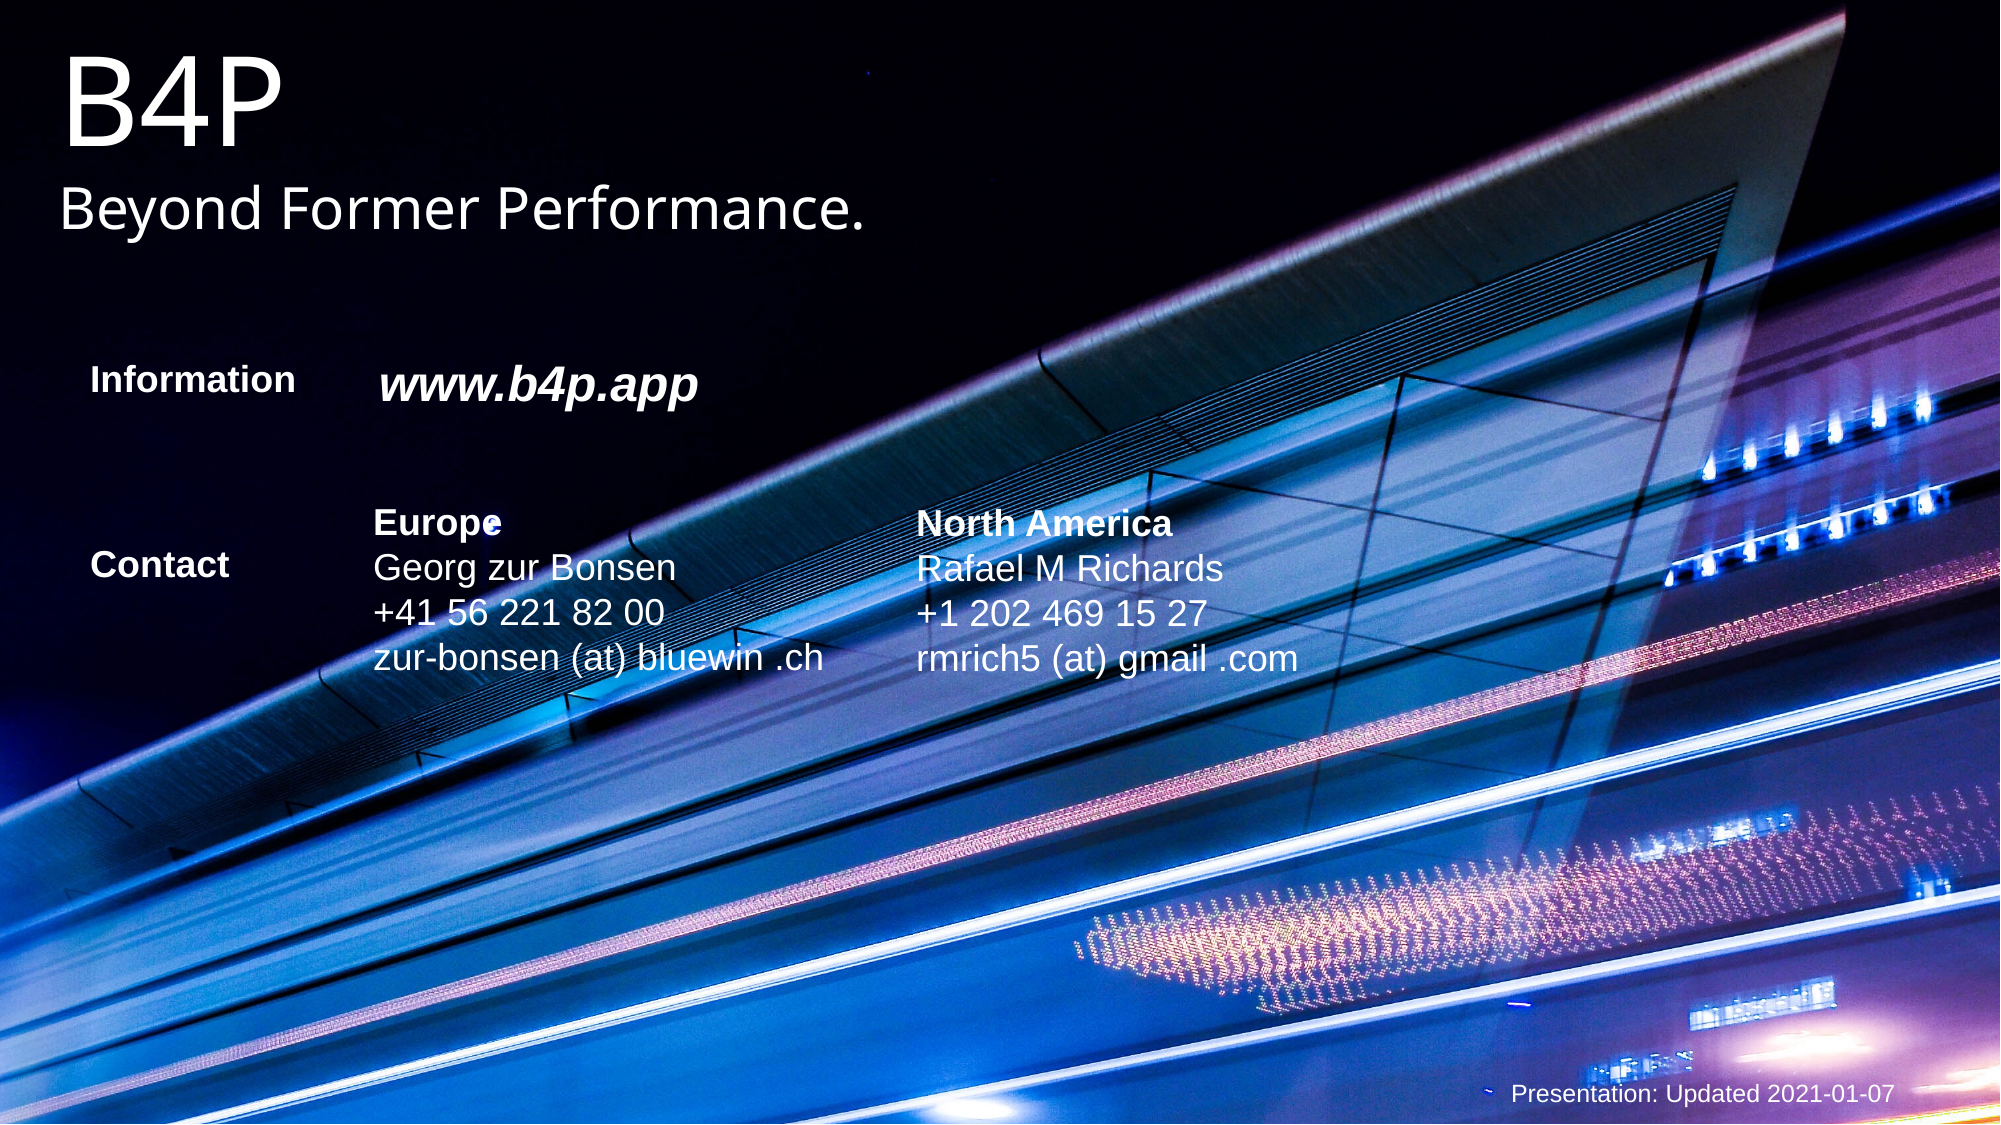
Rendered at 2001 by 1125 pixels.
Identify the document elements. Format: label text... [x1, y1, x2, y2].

text_box Contact [75, 532, 245, 593]
text_box North America Rafael M Richards +1 202 469 15 27 rmrich5 (at) gmail .com [901, 491, 1466, 687]
text_box www.b4p.app [364, 343, 729, 419]
text_box Europe Georg zur Bonsen +41 56 221 82 00 zur-bonsen (at) bluewin .ch [358, 490, 871, 686]
picture [0, 0, 2000, 1124]
title B4P Beyond Former Performance. [28, 9, 1081, 263]
text_box Presentation: Updated 2021-01-07 [1496, 1070, 1912, 1116]
text_box Information [75, 347, 312, 408]
